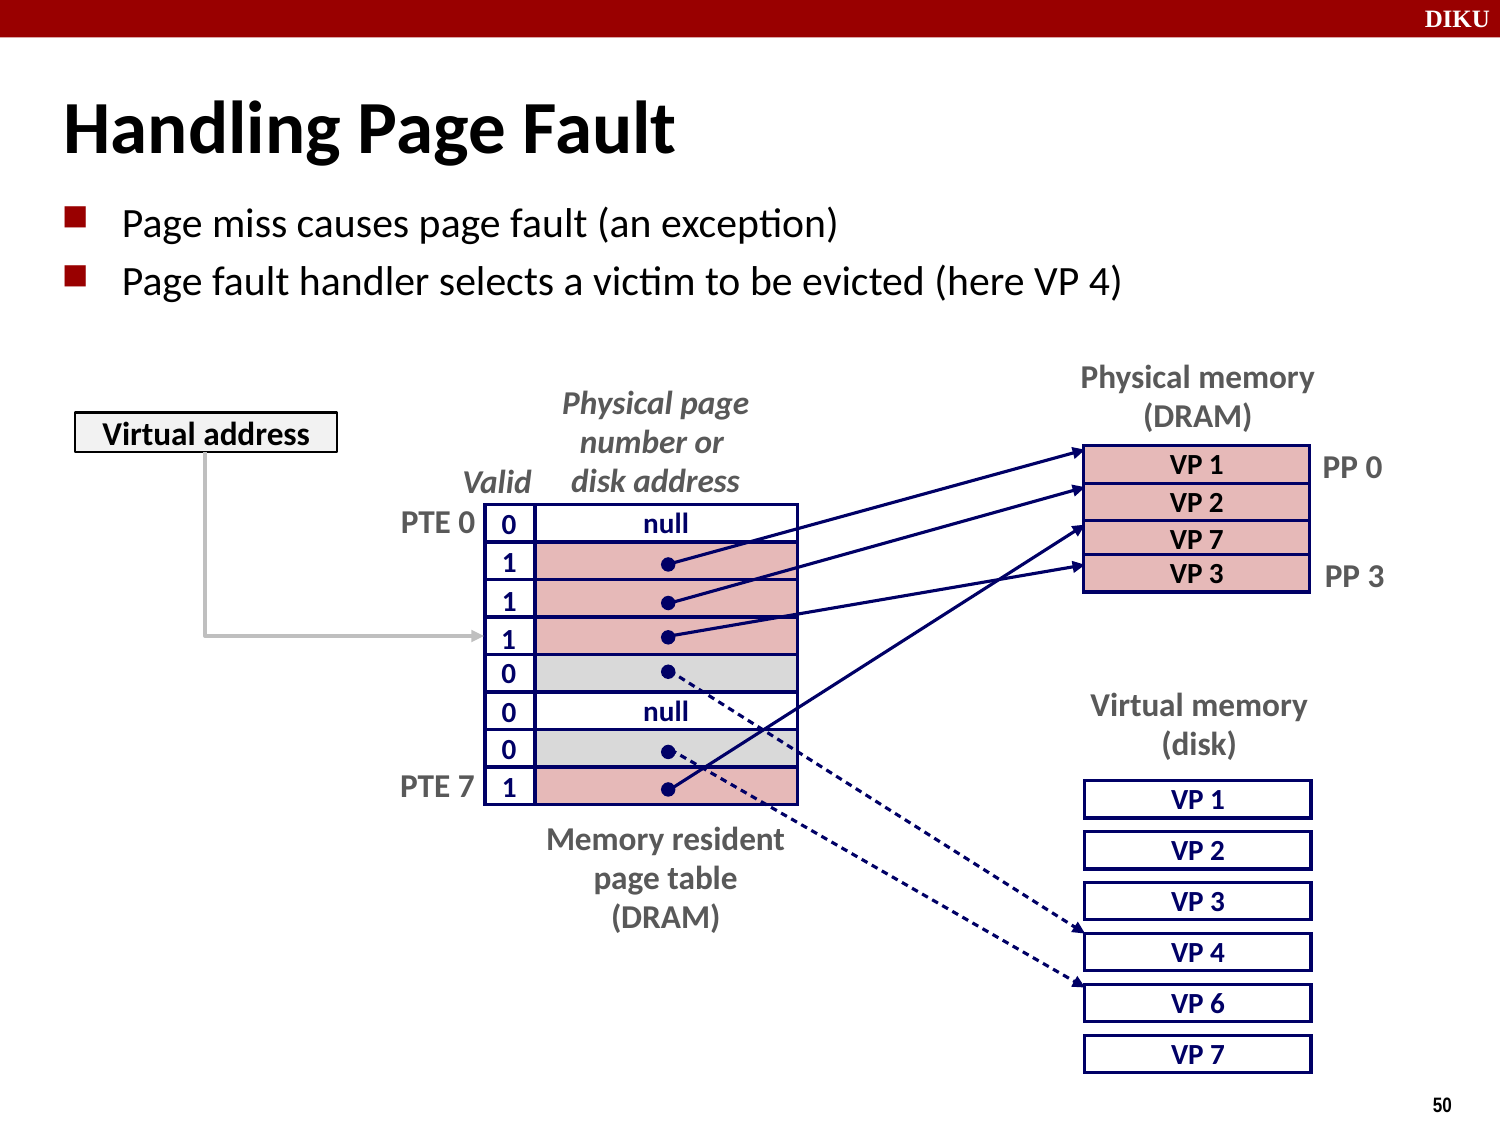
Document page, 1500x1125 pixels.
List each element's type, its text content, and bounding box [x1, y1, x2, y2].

text_box null [768, 711, 798, 730]
text_box null [536, 504, 798, 542]
text_box Virtual address [75, 412, 338, 453]
text_box VP 7 [1083, 521, 1310, 554]
text_box PTE 0 [385, 493, 490, 549]
text_box VP 3 [1083, 554, 1310, 593]
text_box null [759, 531, 798, 542]
text_box VP 6 [1084, 984, 1312, 1022]
text_box Physical memory (DRAM) [1065, 349, 1330, 445]
text_box Virtual memory (disk) [1075, 677, 1323, 772]
text_box null [536, 693, 798, 730]
text_box Page miss causes page fault (an exception) Page fault handler selects a victim to be evicted (here VP 4) [50, 188, 1414, 313]
text_box Valid [447, 454, 560, 510]
text_box VP 2 [1084, 831, 1312, 869]
text_box VP 1 [1083, 445, 1310, 484]
text_box 0 [486, 724, 532, 775]
text_box PTE 7 [385, 758, 490, 814]
text_box 0 [486, 648, 531, 687]
text_box VP 4 [1084, 933, 1312, 971]
text_box Handling Page Fault [48, 59, 1408, 188]
text_box [536, 542, 798, 693]
text_box VP 2 [1083, 484, 1310, 521]
text_box 0 [490, 499, 532, 537]
text_box Physical page number or disk address [547, 374, 765, 509]
text_box VP 3 [1084, 882, 1312, 920]
text_box PP 3 [1310, 548, 1400, 604]
text_box 1 [490, 775, 532, 814]
text_box VP 7 [1084, 1035, 1312, 1073]
text_box VP 1 [1084, 780, 1312, 819]
text_box Memory resident page table (DRAM) [531, 811, 801, 945]
text_box 0 [486, 687, 532, 724]
text_box 1 [486, 614, 531, 648]
text_box 1 [487, 576, 532, 627]
text_box [536, 730, 798, 805]
text_box 1 [487, 537, 532, 576]
text_box PP 0 [1307, 439, 1398, 495]
